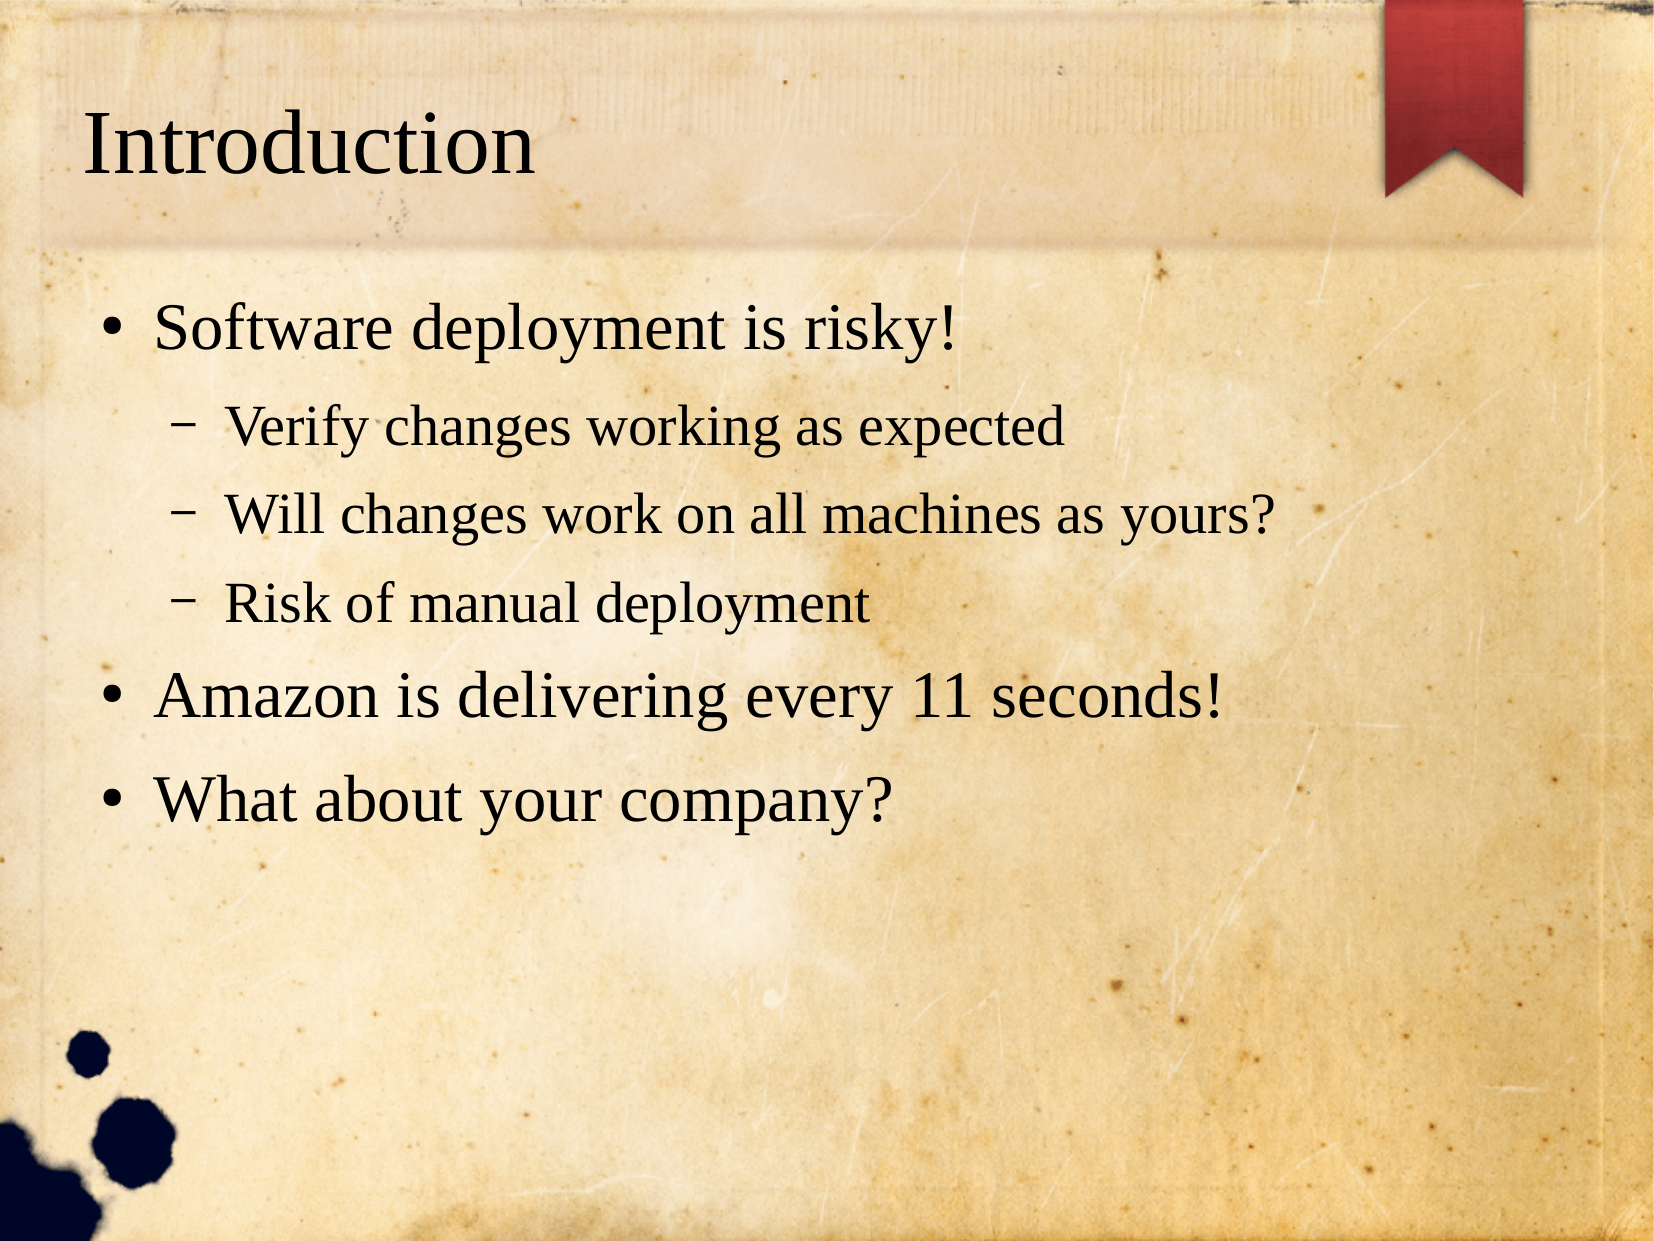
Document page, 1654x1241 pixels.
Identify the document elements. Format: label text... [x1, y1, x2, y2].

list Software deployment is risky! Verify changes working as expected Will changes work on all machines as yours? Risk of manual deployment Amazon is delivering every 11 seconds! What about your company? [82, 290, 1538, 1010]
title Introduction [82, 49, 1347, 237]
picture [0, 0, 1654, 1241]
